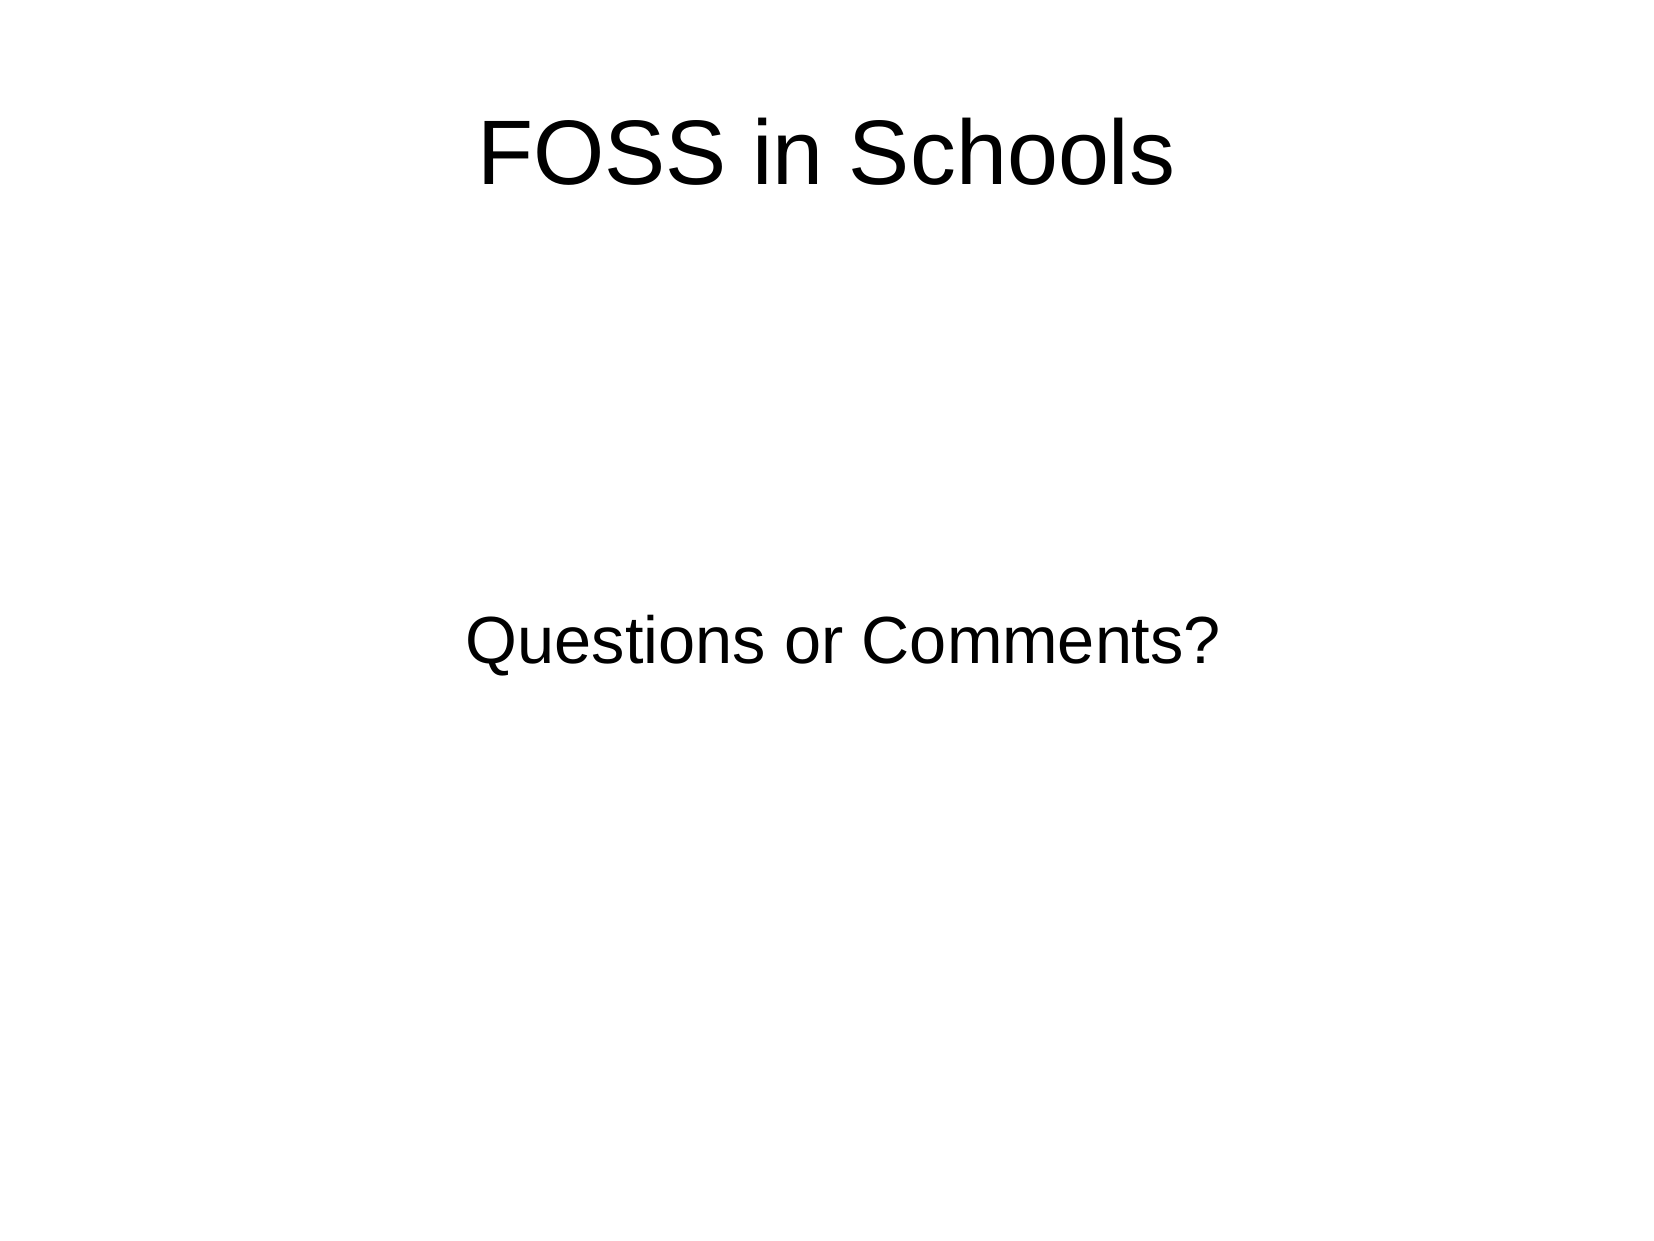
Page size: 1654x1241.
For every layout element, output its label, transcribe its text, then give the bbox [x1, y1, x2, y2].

title FOSS in Schools [82, 49, 1571, 257]
list Questions or Comments? [82, 290, 1571, 1010]
